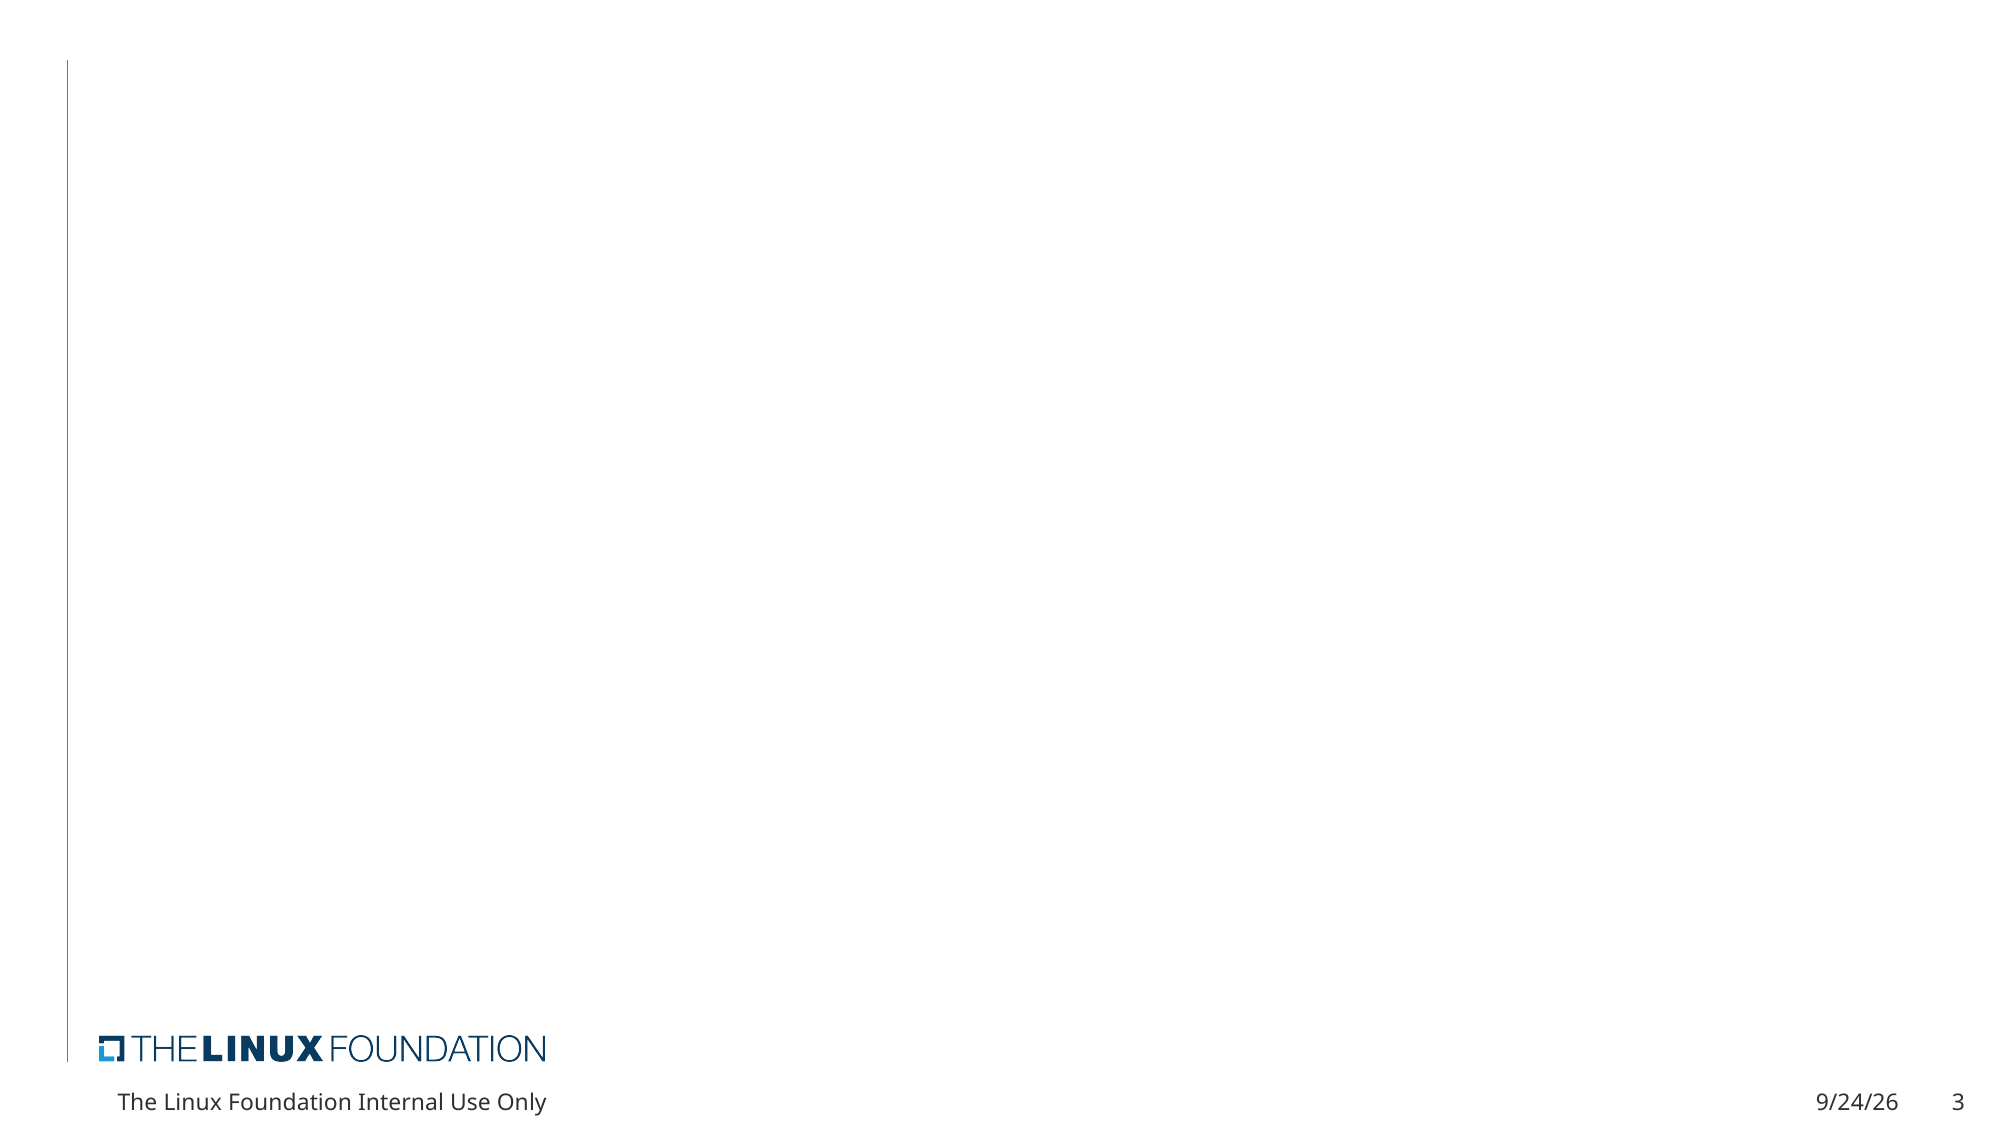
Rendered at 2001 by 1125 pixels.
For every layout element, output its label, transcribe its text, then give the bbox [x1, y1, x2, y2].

text_box The Linux Foundation Internal Use Only [102, 1078, 656, 1124]
text_box 8/14/2017 [1800, 1080, 1936, 1125]
text_box 3 [1936, 1080, 2000, 1125]
